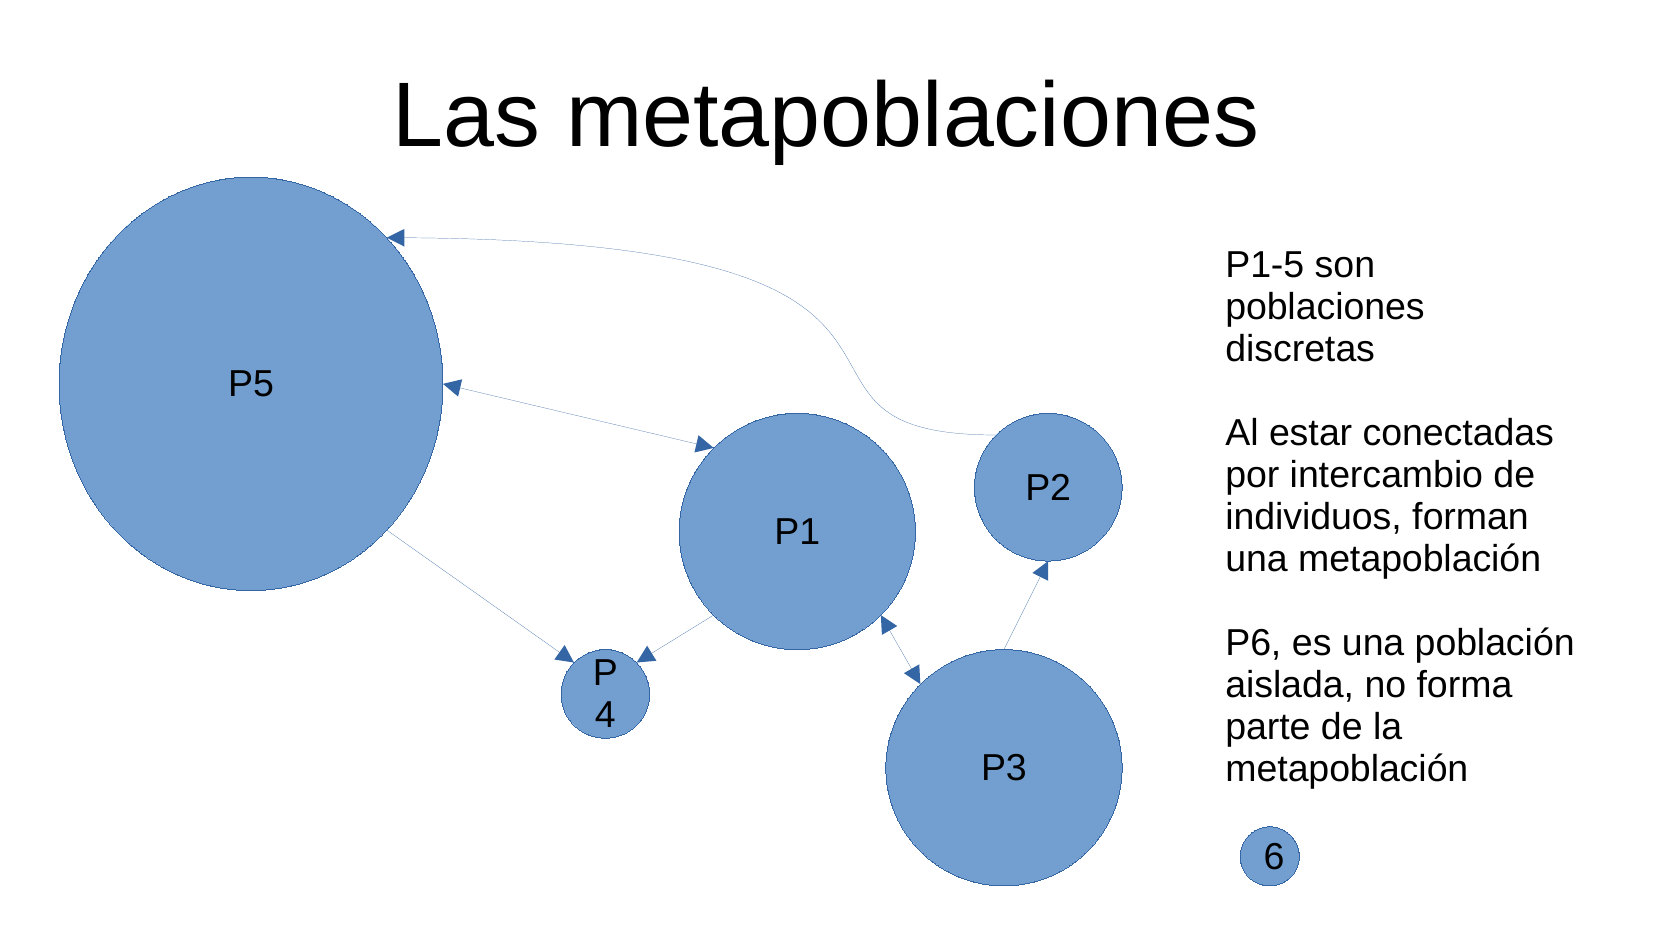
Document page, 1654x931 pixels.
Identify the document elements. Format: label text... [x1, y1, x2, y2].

text_box P1 [679, 413, 916, 650]
text_box P3 [885, 649, 1123, 886]
text_box P5 [59, 177, 443, 591]
title Las metapoblaciones [82, 37, 1571, 193]
text_box P1-5 son poblaciones discretas Al estar conectadas por intercambio de individuos, forman una metapoblación P6, es una población aislada, no forma parte de la metapoblación [1210, 236, 1595, 797]
text_box P2 [974, 413, 1123, 562]
text_box 6 [1240, 826, 1300, 886]
text_box P4 [561, 649, 650, 739]
